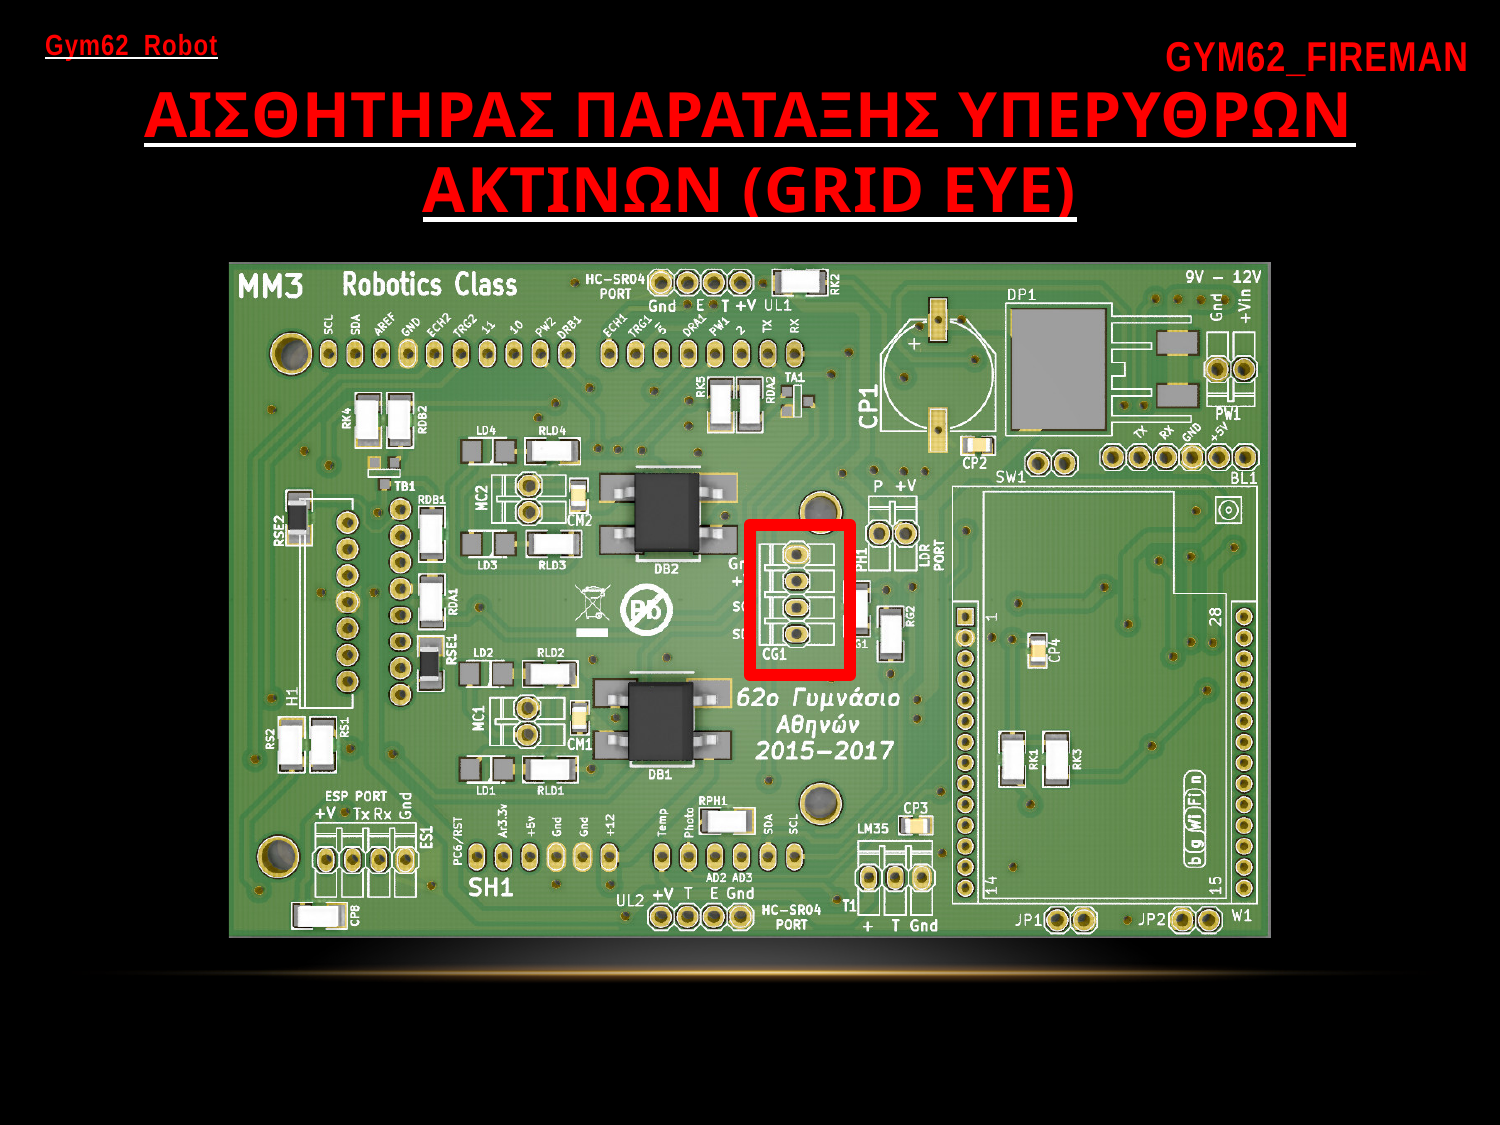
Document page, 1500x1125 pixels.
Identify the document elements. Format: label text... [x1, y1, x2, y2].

text_box Gym62_Robot [24, 6, 238, 69]
text_box αισθητΗραΣ παρΑταξηΣ υπερΥθρων ακτΙνων (grid eye) [99, 45, 1400, 233]
text_box Gym62_FireMan [1142, 6, 1492, 88]
picture [0, 0, 1500, 1125]
